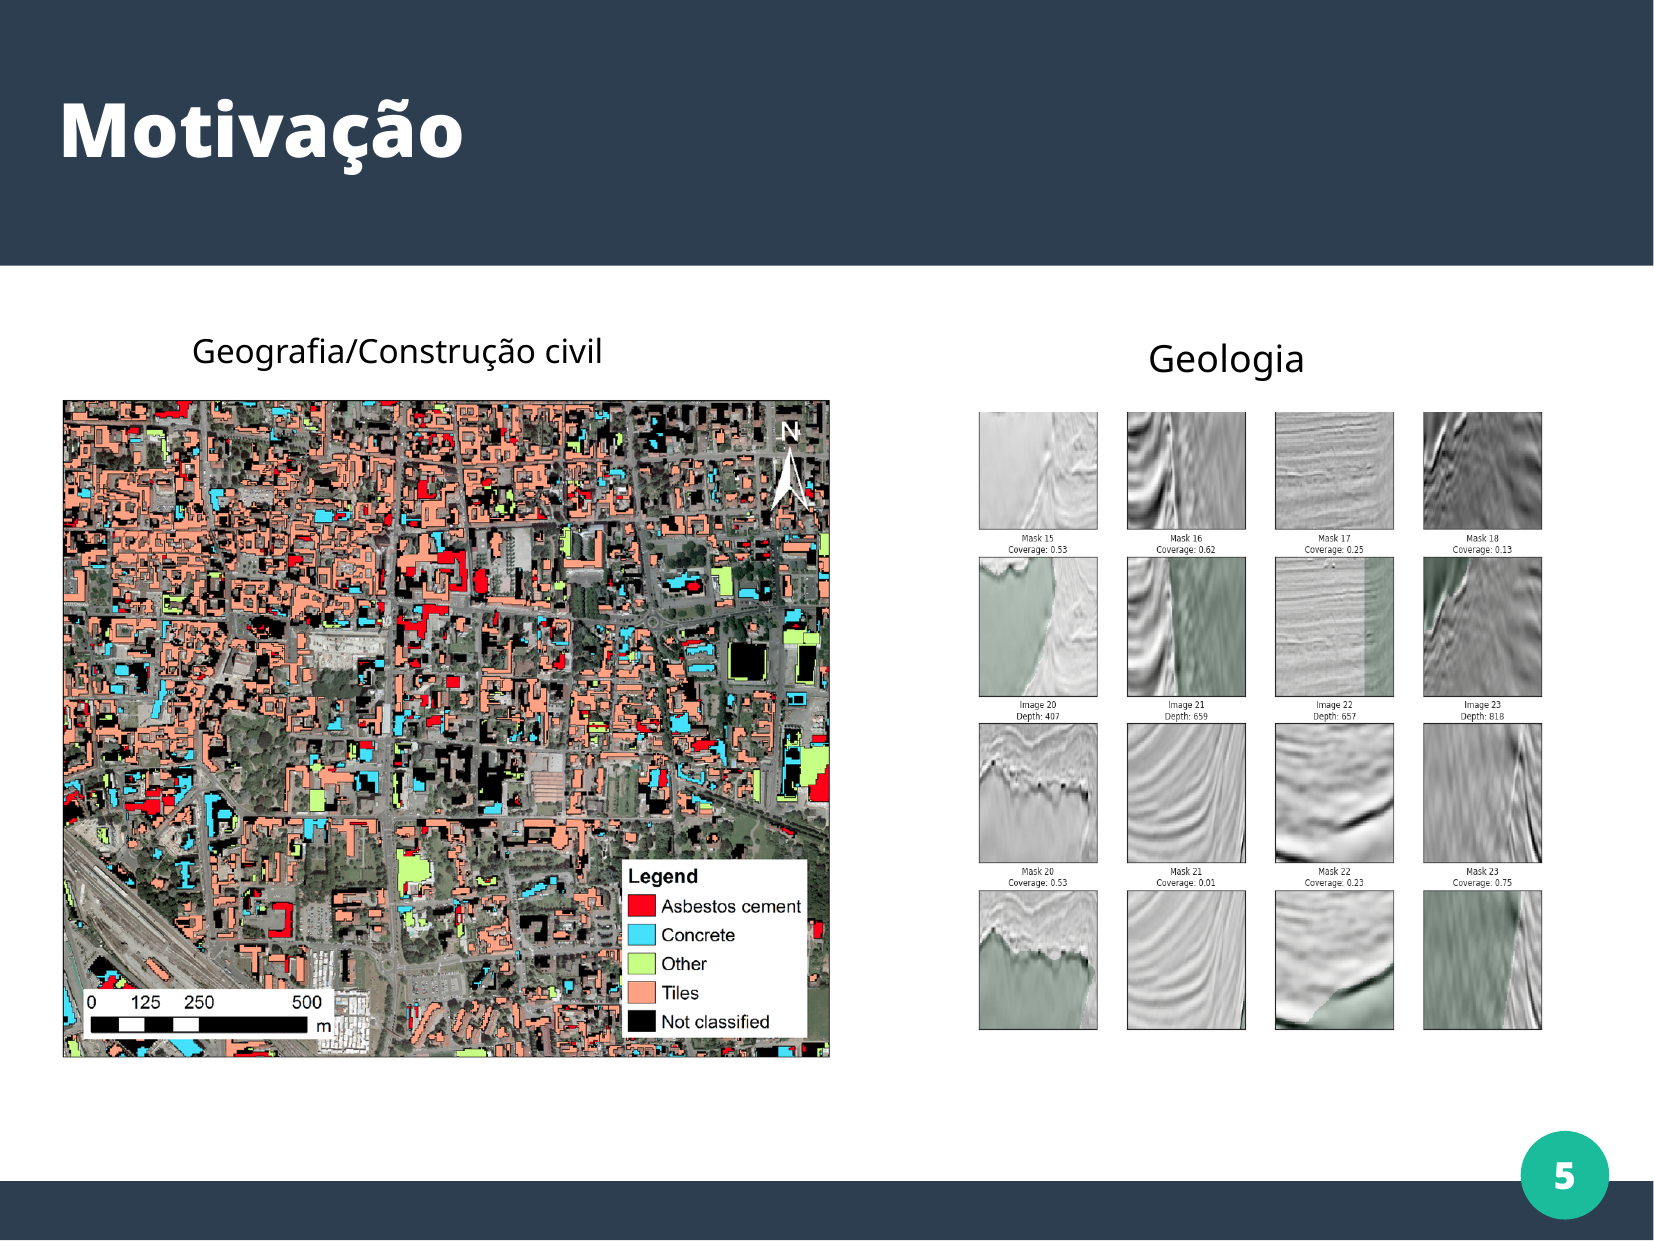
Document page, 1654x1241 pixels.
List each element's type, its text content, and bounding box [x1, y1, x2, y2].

text_box Geografia/Construção civil [177, 321, 706, 378]
text_box Geologia [1133, 325, 1654, 384]
picture [59, 396, 835, 1063]
picture [974, 412, 1565, 1034]
title Motivação [59, 49, 1595, 207]
